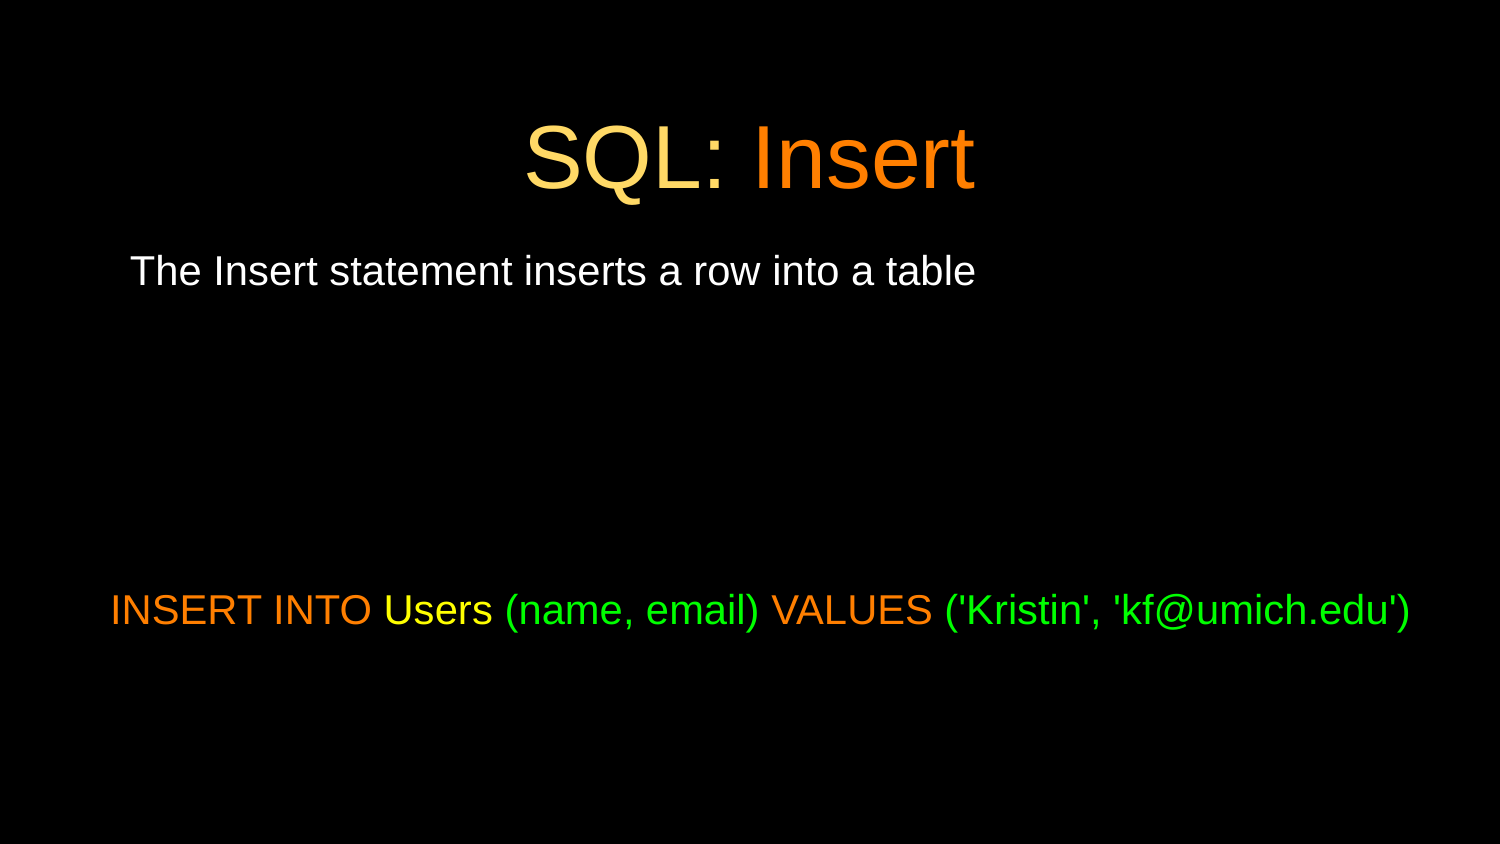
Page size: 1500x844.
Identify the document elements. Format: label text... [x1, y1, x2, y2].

text_box INSERT INTO Users (name, email) VALUES ('Kristin', 'kf@umich.edu') [34, 573, 1487, 642]
list The Insert statement inserts a row into a table [106, 240, 1393, 371]
title SQL: Insert [106, 71, 1393, 235]
